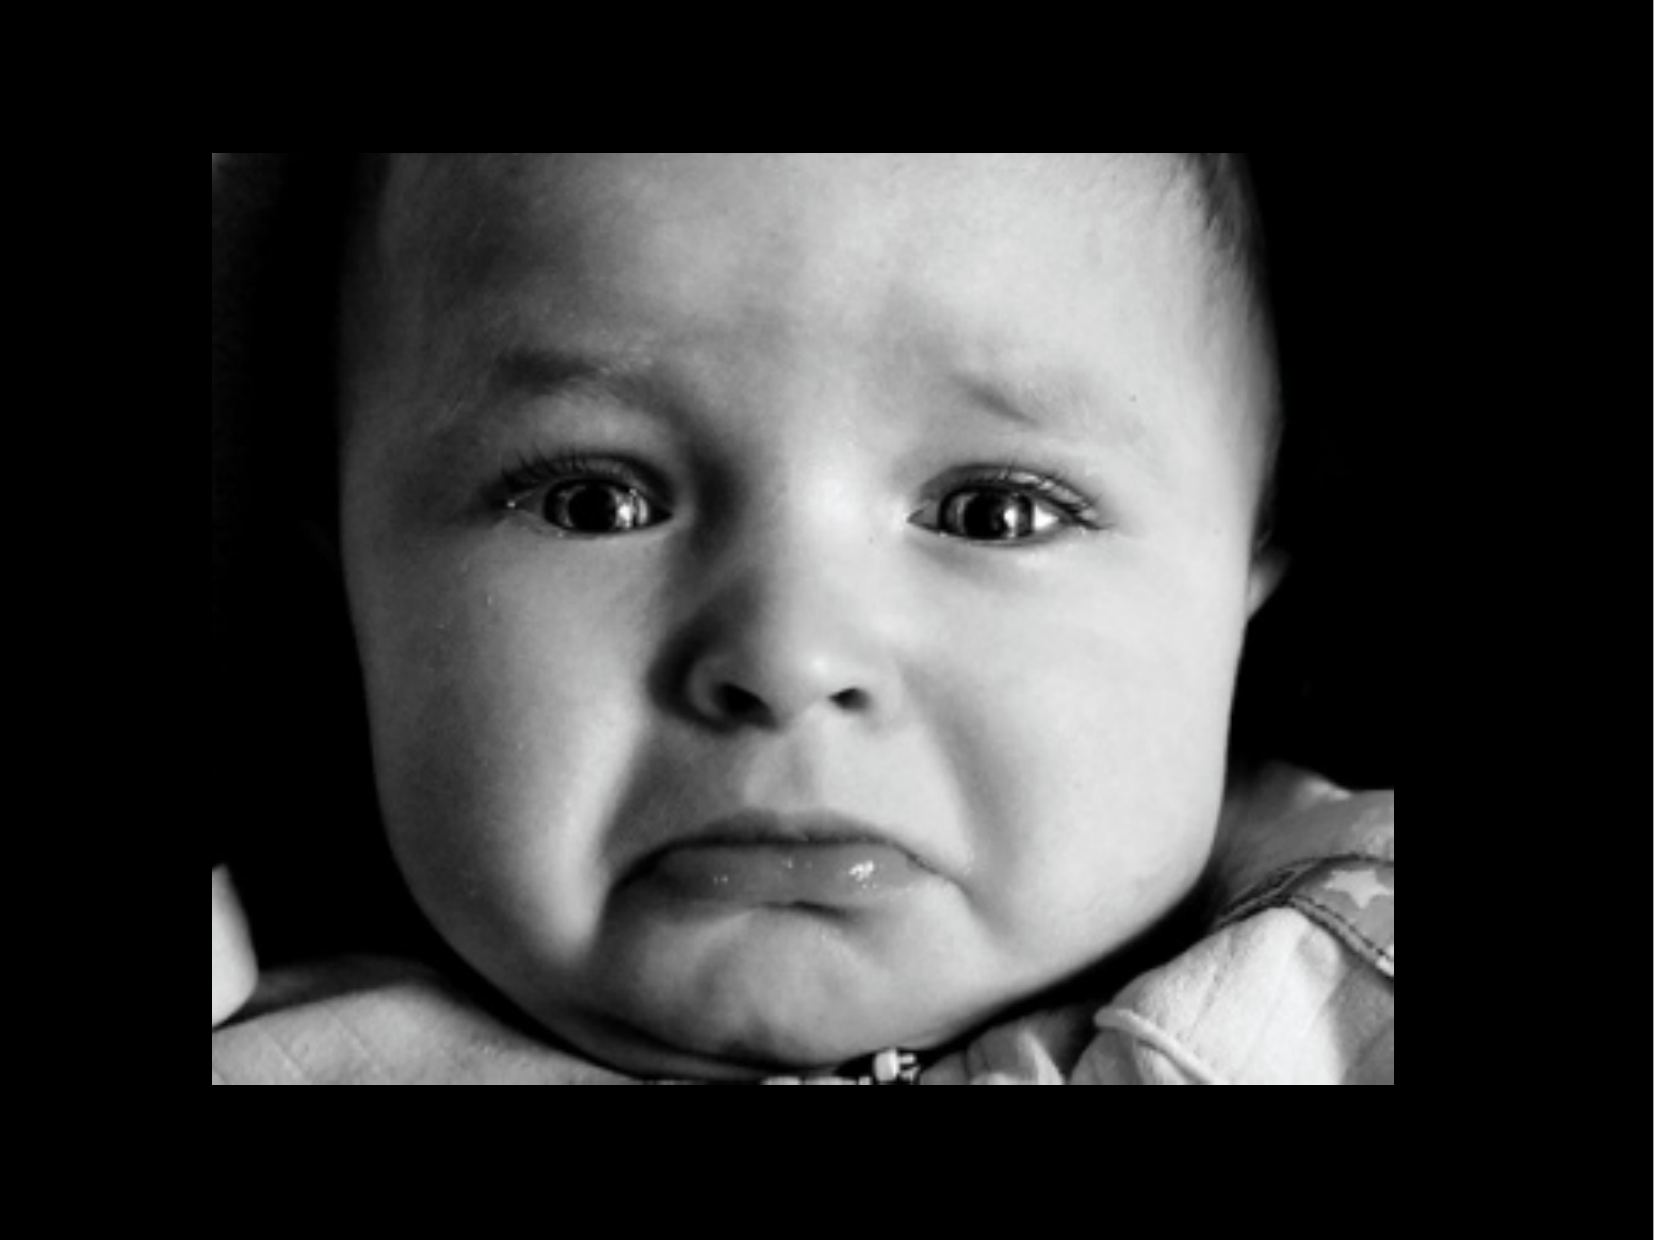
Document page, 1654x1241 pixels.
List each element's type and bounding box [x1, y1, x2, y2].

picture [212, 153, 1394, 1085]
